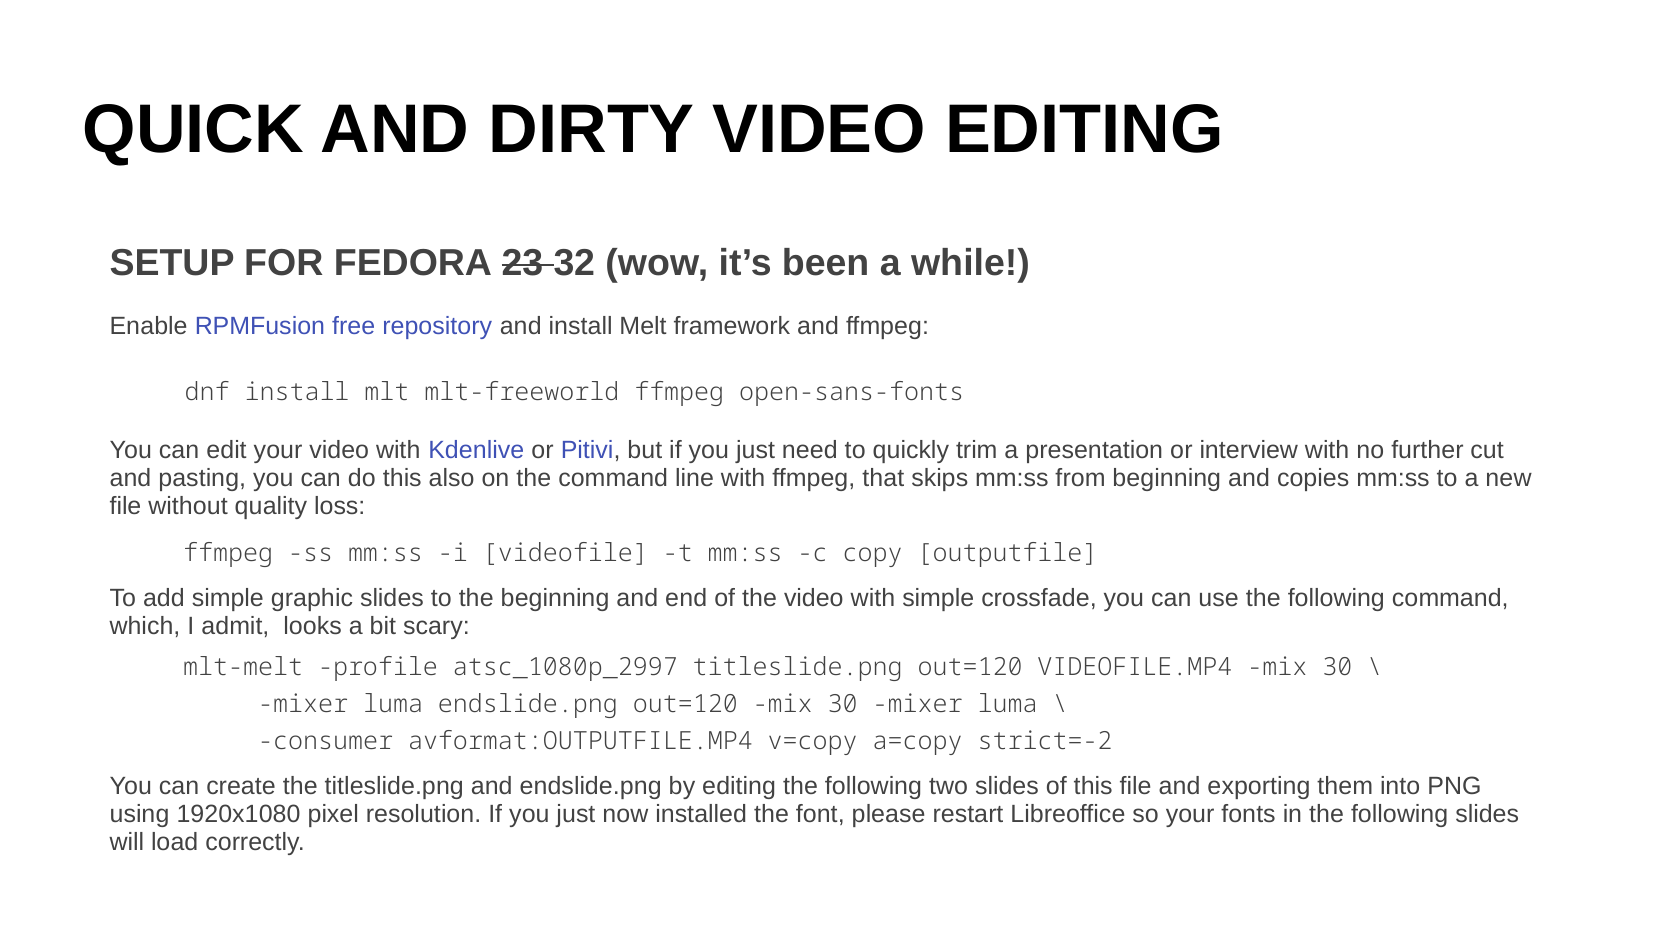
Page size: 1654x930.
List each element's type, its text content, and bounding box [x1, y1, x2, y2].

text_box SETUP FOR FEDORA 23 32 (wow, it’s been a while!) Enable RPMFusion free repository and install Melt framework and ffmpeg: dnf install mlt mlt-freeworld ffmpeg open-sans-fonts You can edit your video with Kdenlive or Pitivi, but if you just need to quickly trim a presentation or interview with no further cut and pasting, you can do this also on the command line with ffmpeg, that skips mm:ss from beginning and copies mm:ss to a new file without quality loss: ffmpeg -ss mm:ss -i [videofile] -t mm:ss -c copy [outputfile] To add simple graphic slides to the beginning and end of the video with simple crossfade, you can use the following command, which, I admit, looks a bit scary: mlt-melt -profile atsc_1080p_2997 titleslide.png out=120 VIDEOFILE.MP4 -mix 30 \ -mixer luma endslide.png out=120 -mix 30 -mixer luma \ -consumer avformat:OUTPUTFILE.MP4 v=copy a=copy strict=-2 You can create the titleslide.png and endslide.png by editing the following two slides of this file and exporting them into PNG using 1920x1080 pixel resolution. If you just now installed the font, please restart Libreoffice so your fonts in the following slides will load correctly. [94, 234, 1552, 880]
title Quick and Dirty video editing [82, 51, 1571, 207]
